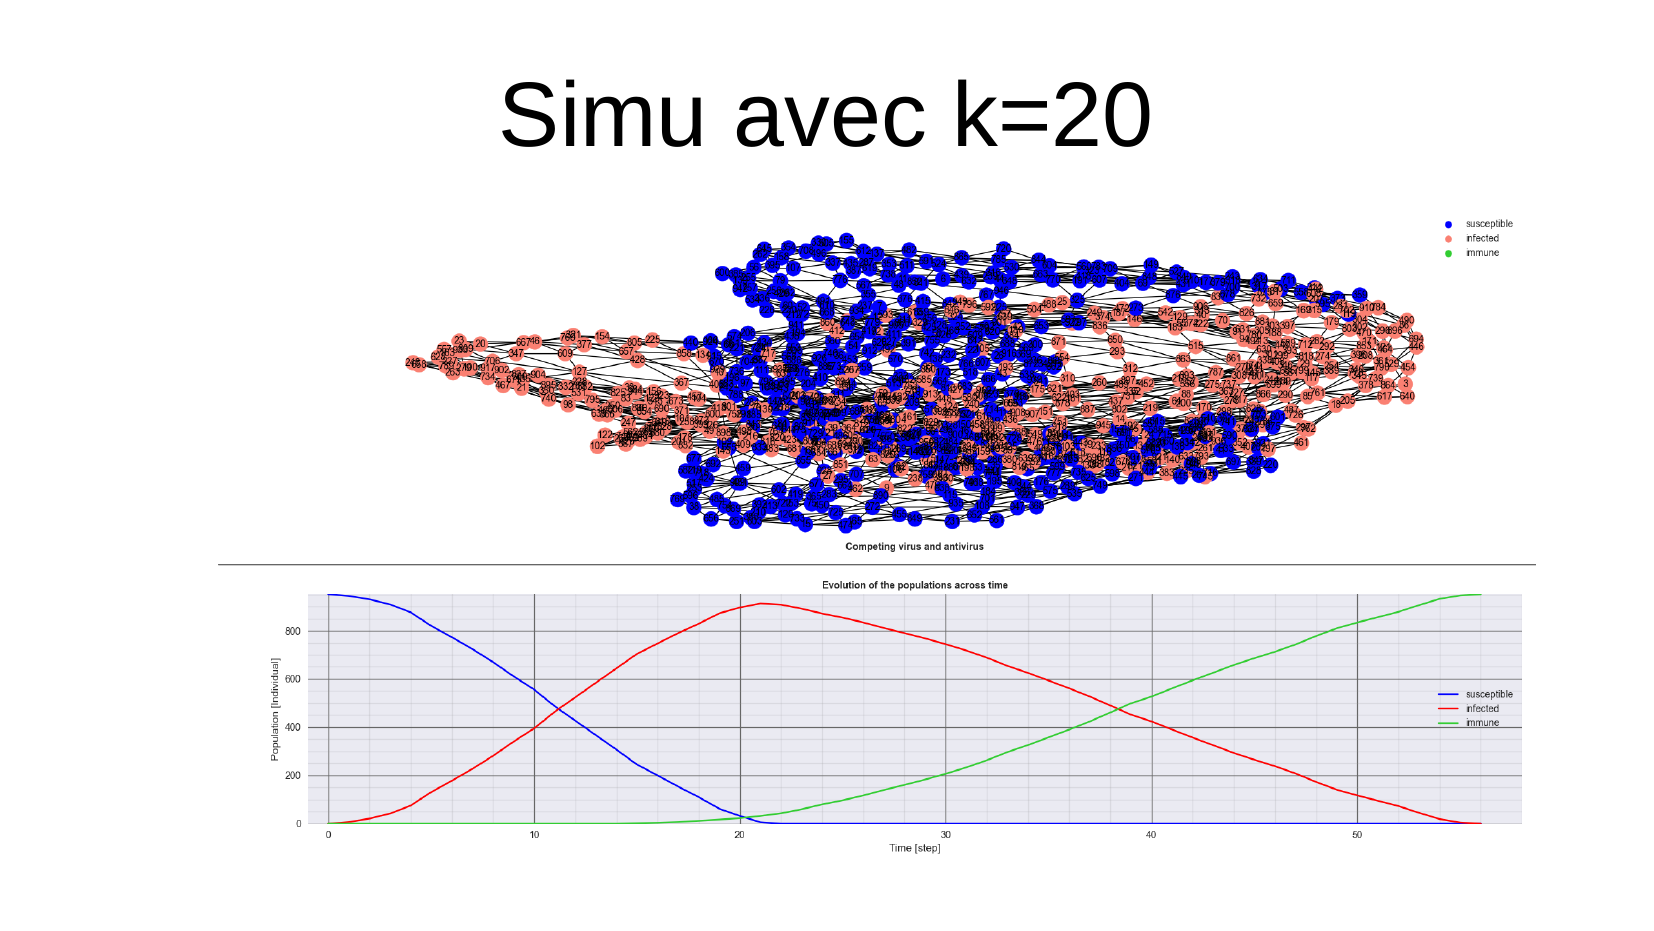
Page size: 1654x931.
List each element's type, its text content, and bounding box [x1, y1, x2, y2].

picture [218, 206, 1536, 858]
title Simu avec k=20 [82, 37, 1571, 193]
